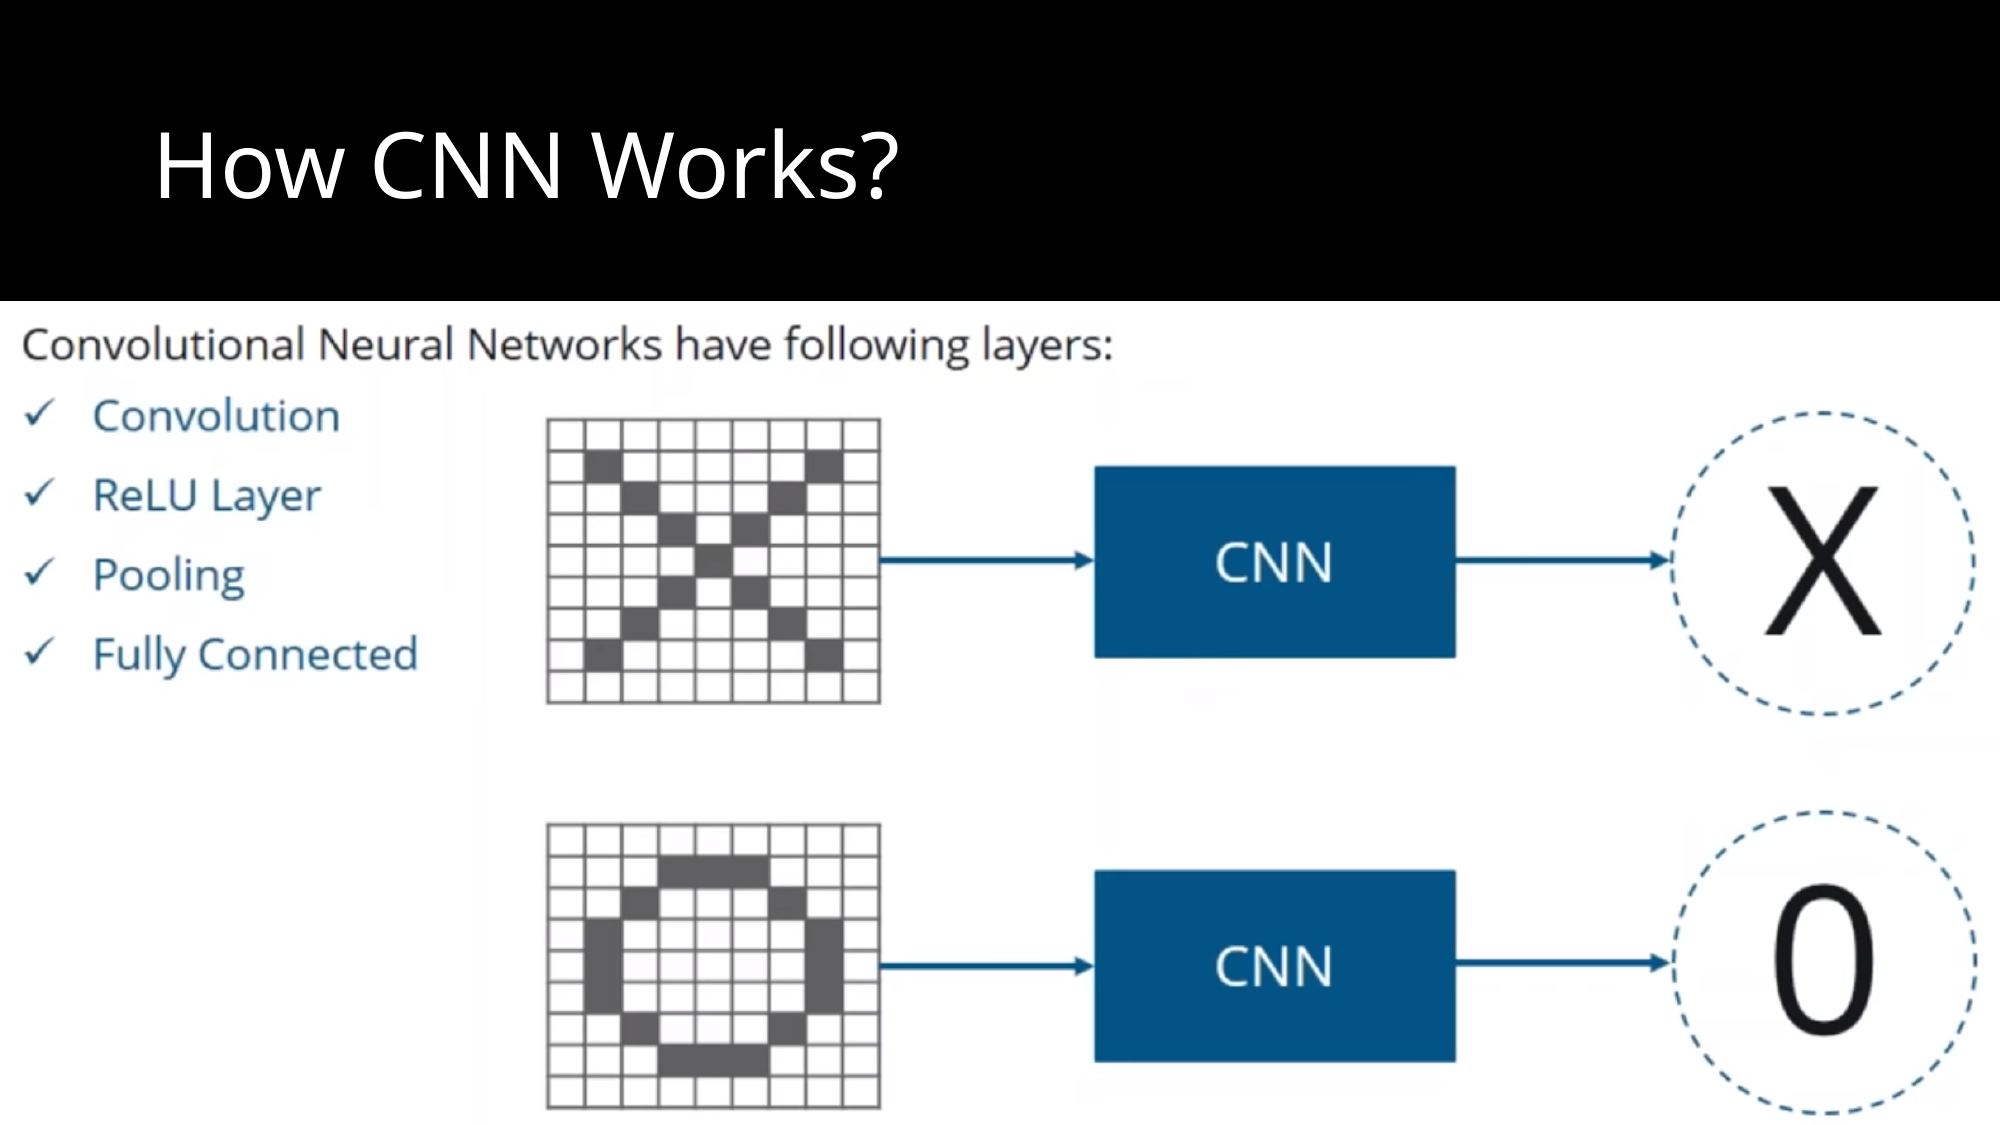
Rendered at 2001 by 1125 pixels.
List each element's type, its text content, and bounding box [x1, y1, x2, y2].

picture [0, 301, 2000, 1125]
title How CNN Works? [137, 59, 1863, 278]
